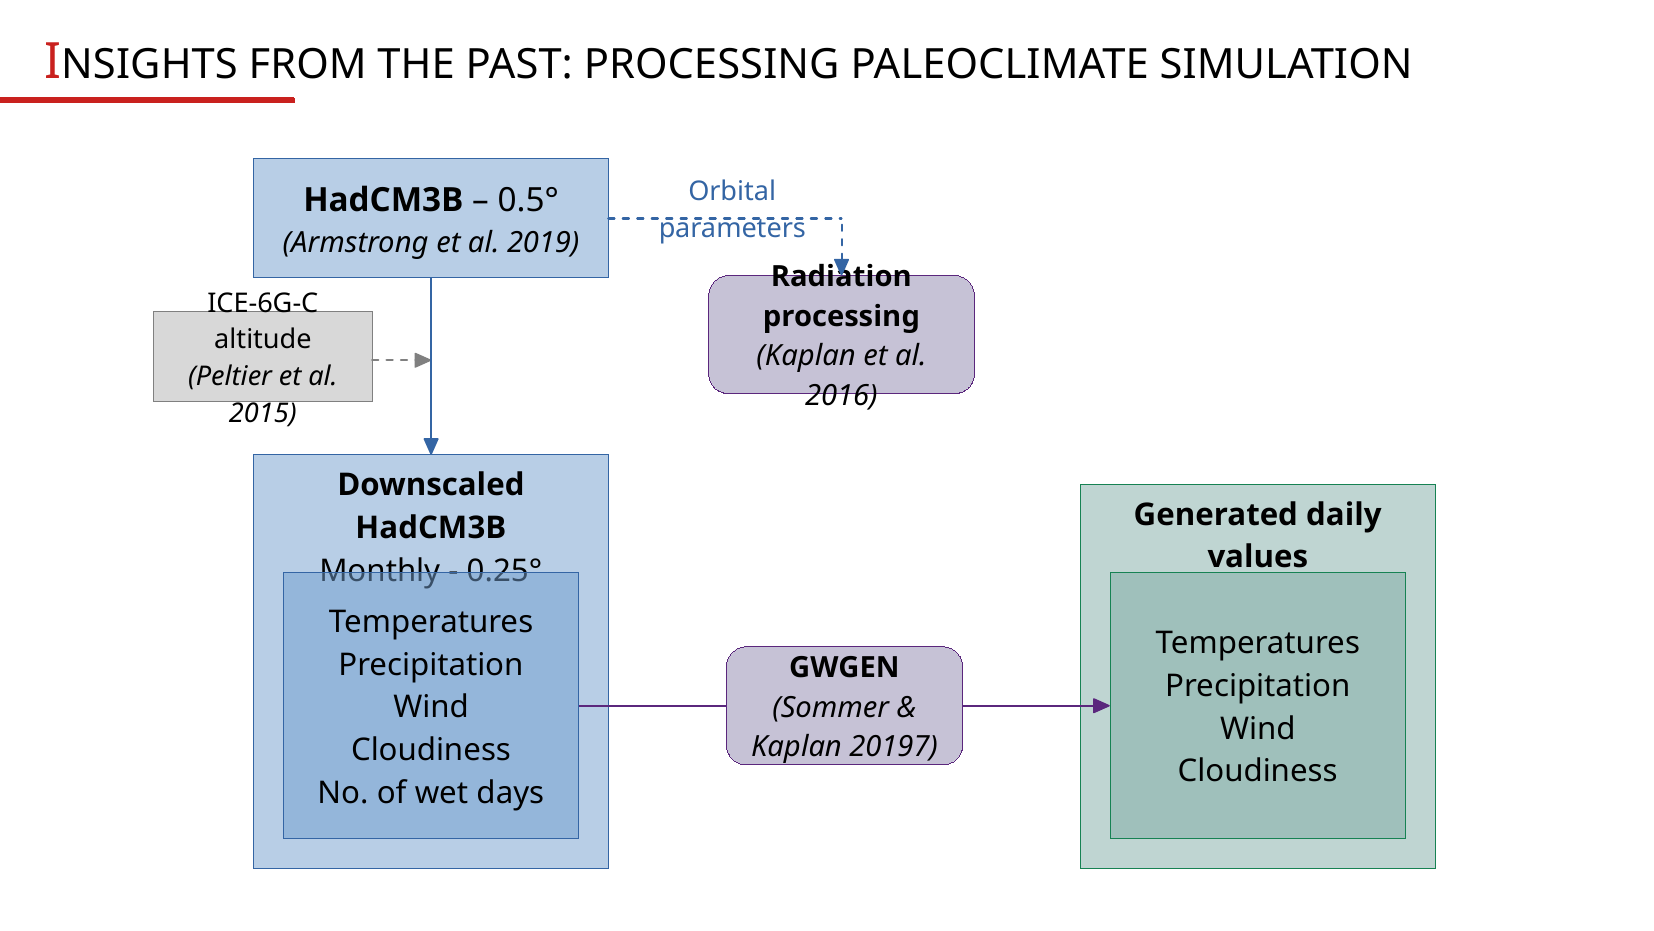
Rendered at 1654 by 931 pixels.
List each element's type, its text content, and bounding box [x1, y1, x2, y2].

text_box Temperatures Precipitation Wind Cloudiness [1110, 572, 1406, 839]
text_box Radiation processing (Kaplan et al. 2016) [708, 275, 975, 394]
text_box Orbital parameters [614, 164, 851, 216]
text_box Temperatures Precipitation Wind Cloudiness No. of wet days [283, 572, 579, 839]
text_box Downscaled HadCM3B Monthly - 0.25° [253, 454, 609, 869]
text_box INSIGHTS FROM THE PAST: PROCESSING PALEOCLIMATE SIMULATION [29, 0, 1625, 119]
text_box Generated daily values [1080, 484, 1436, 869]
text_box GWGEN (Sommer & Kaplan 20197) [726, 646, 963, 765]
text_box HadCM3B – 0.5° (Armstrong et al. 2019) [253, 158, 609, 278]
text_box ICE-6G-C altitude (Peltier et al. 2015) [153, 311, 373, 402]
